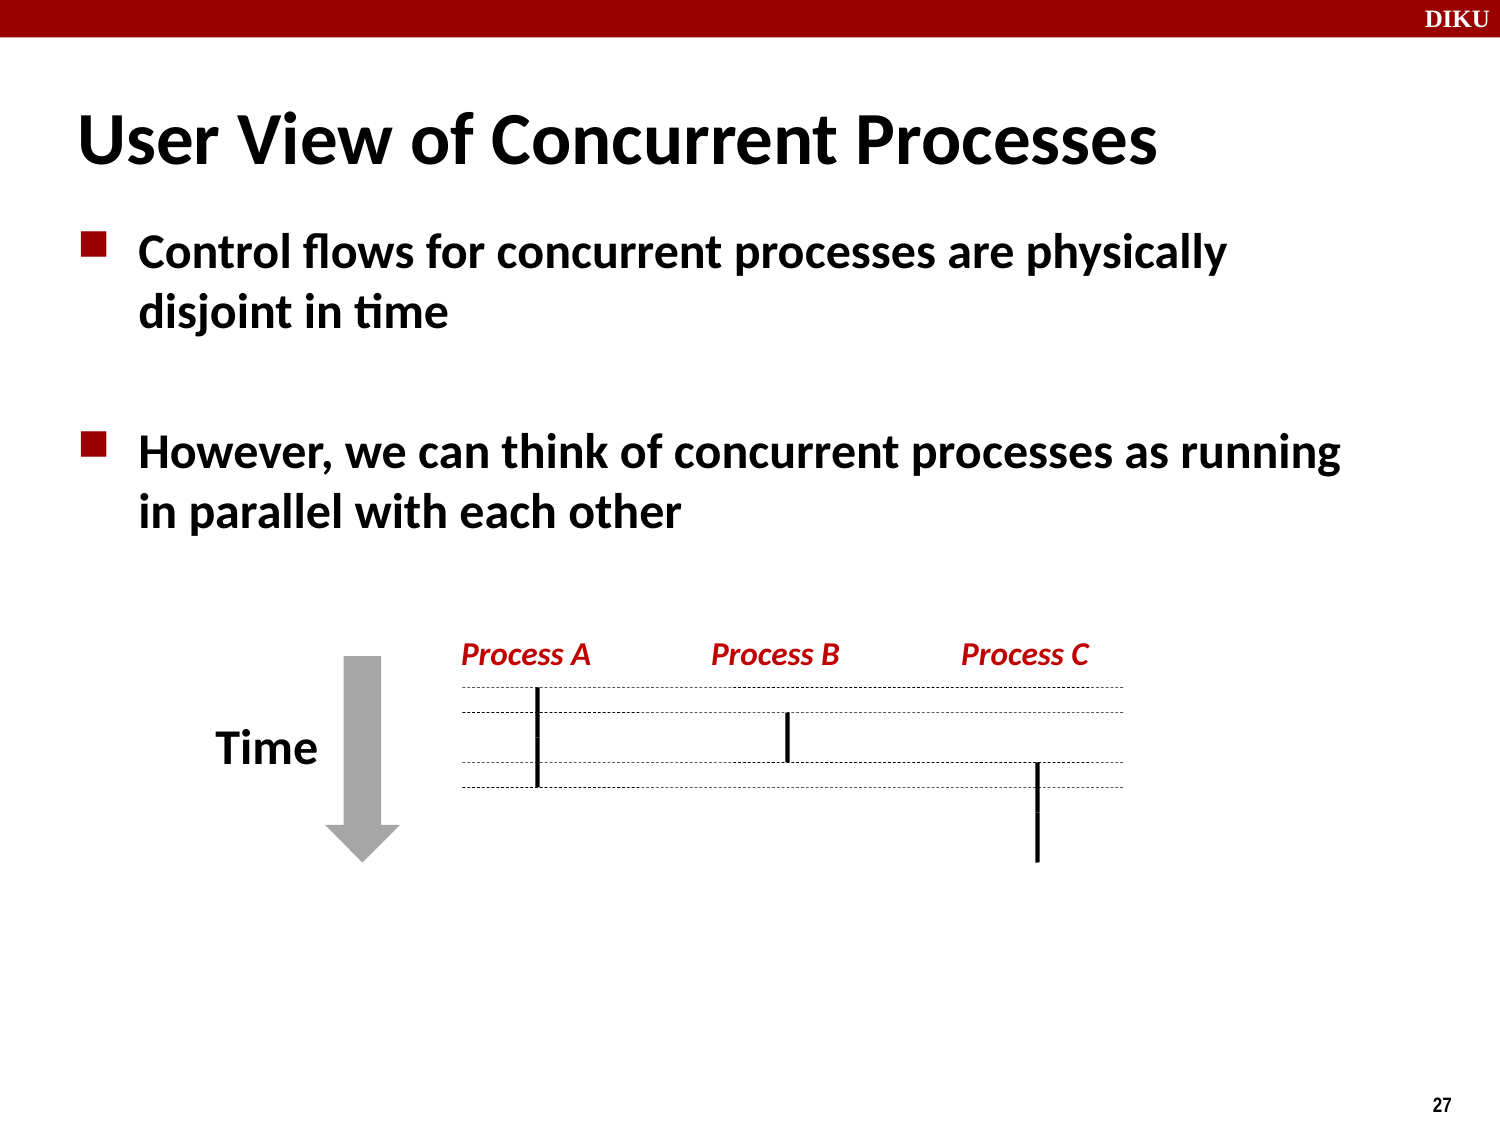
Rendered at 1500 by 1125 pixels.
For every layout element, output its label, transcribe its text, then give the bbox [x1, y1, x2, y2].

text_box [324, 656, 400, 863]
text_box User View of Concurrent Processes [62, 87, 1450, 182]
text_box Control flows for concurrent processes are physically disjoint in time However, we can think of concurrent processes as running in parallel with each other [67, 210, 1363, 538]
text_box Process C [946, 624, 1104, 680]
text_box Time [200, 707, 334, 783]
text_box Process A [446, 624, 607, 680]
text_box Process B [696, 624, 856, 680]
